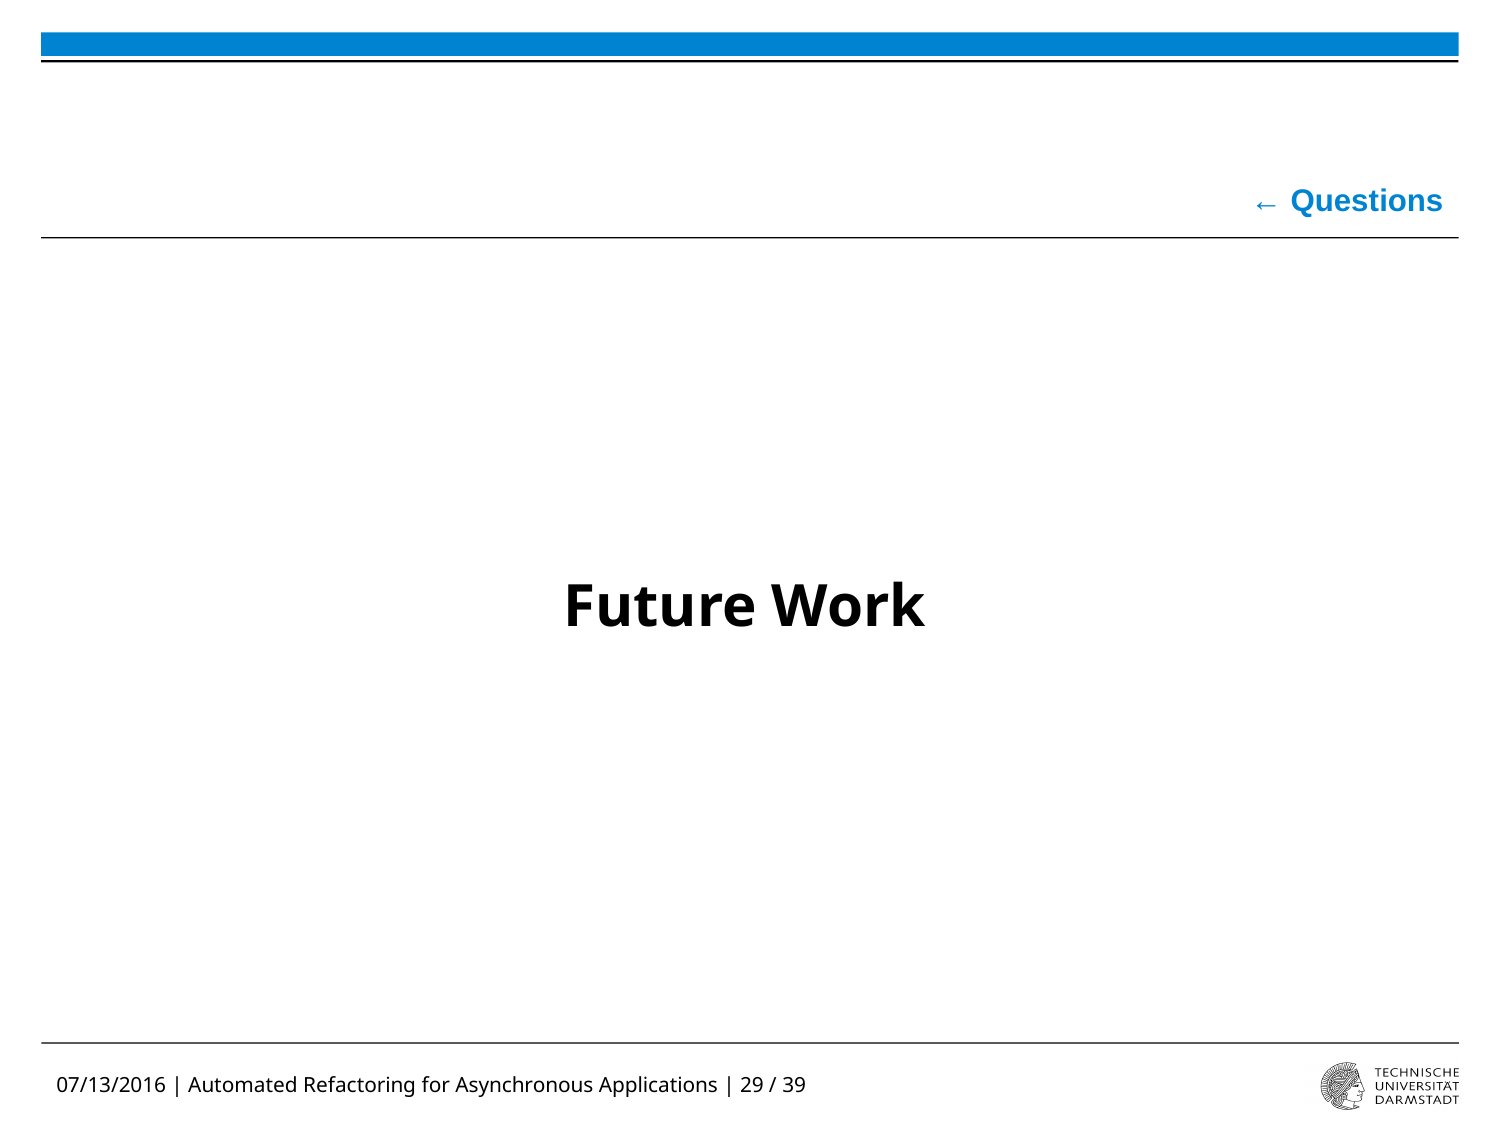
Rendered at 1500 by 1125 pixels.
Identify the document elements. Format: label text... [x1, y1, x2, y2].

text_box ← Questions [1215, 164, 1444, 218]
text_box Future Work [199, 534, 1290, 673]
picture [1305, 1054, 1459, 1118]
